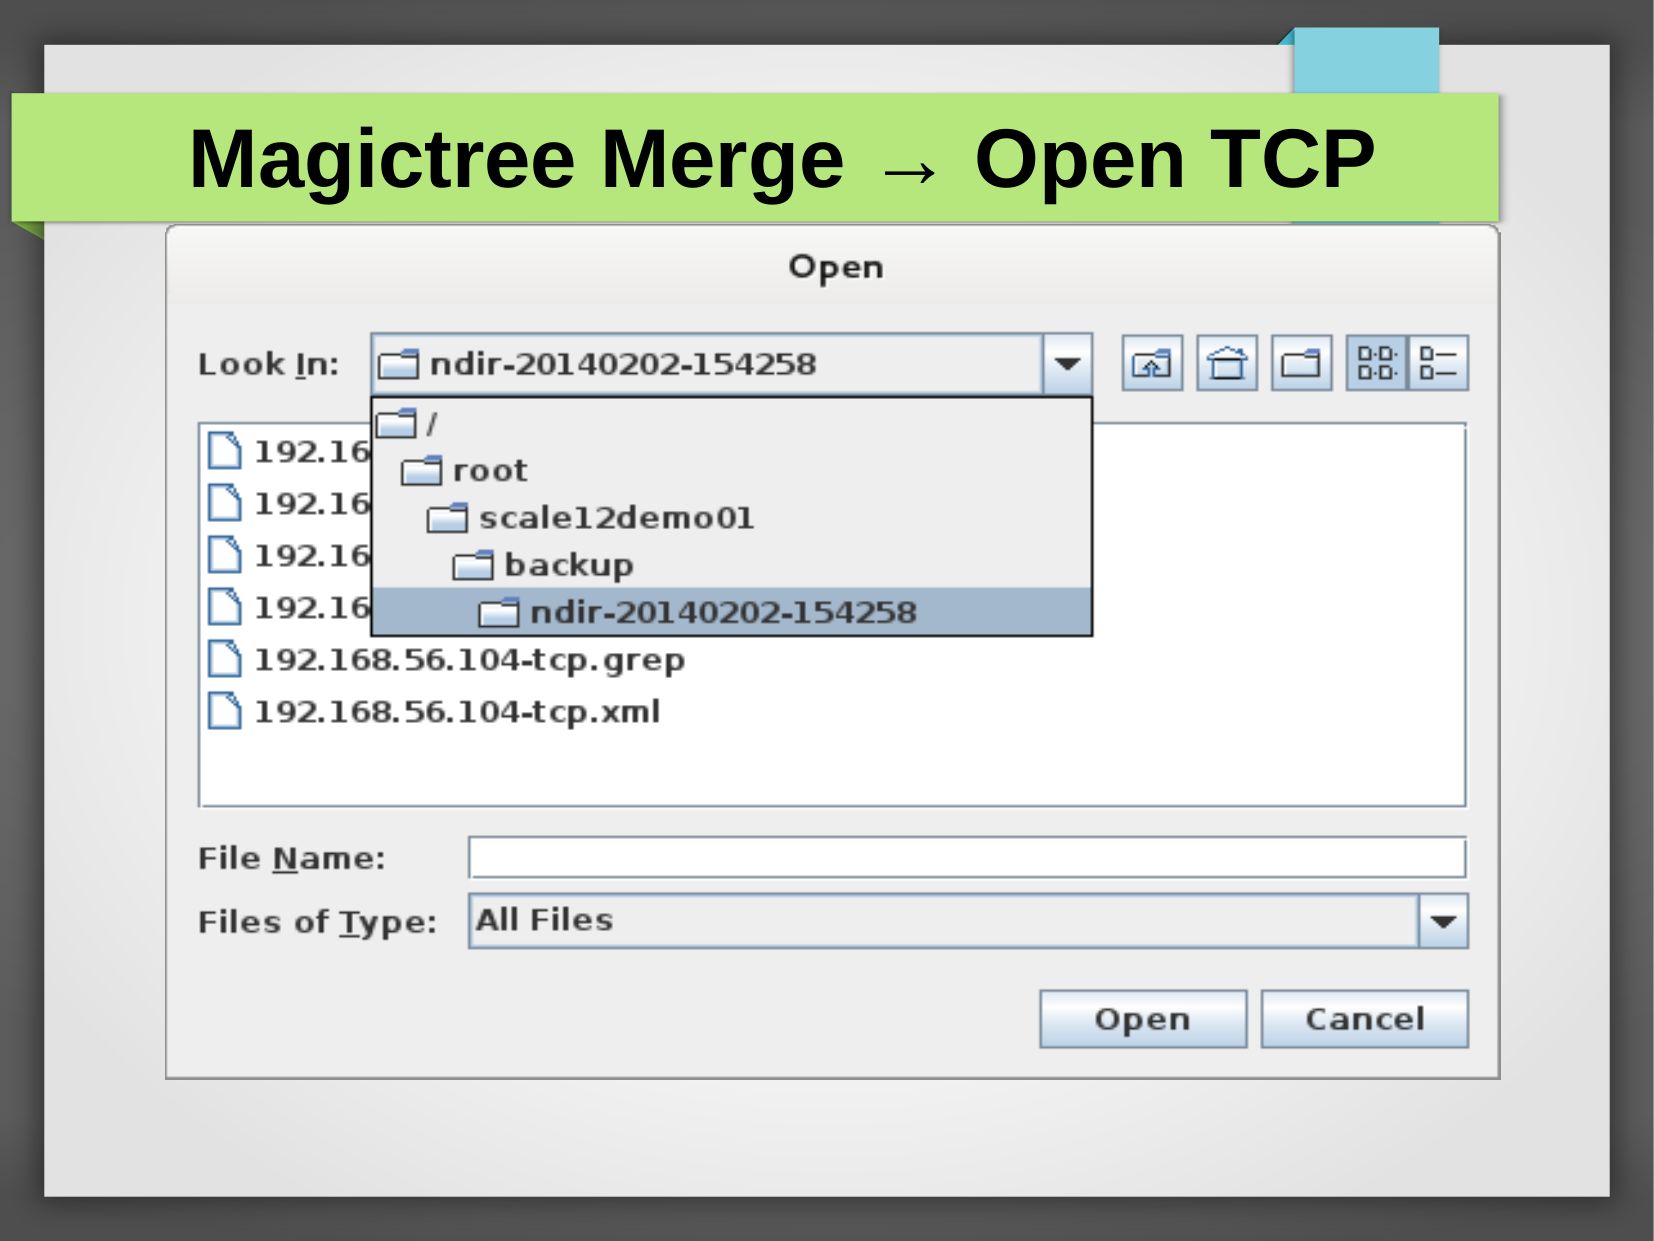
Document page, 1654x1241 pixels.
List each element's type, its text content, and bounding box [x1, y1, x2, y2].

text_box Magictree Merge → Open TCP [174, 105, 1415, 213]
picture [0, 0, 1654, 1241]
